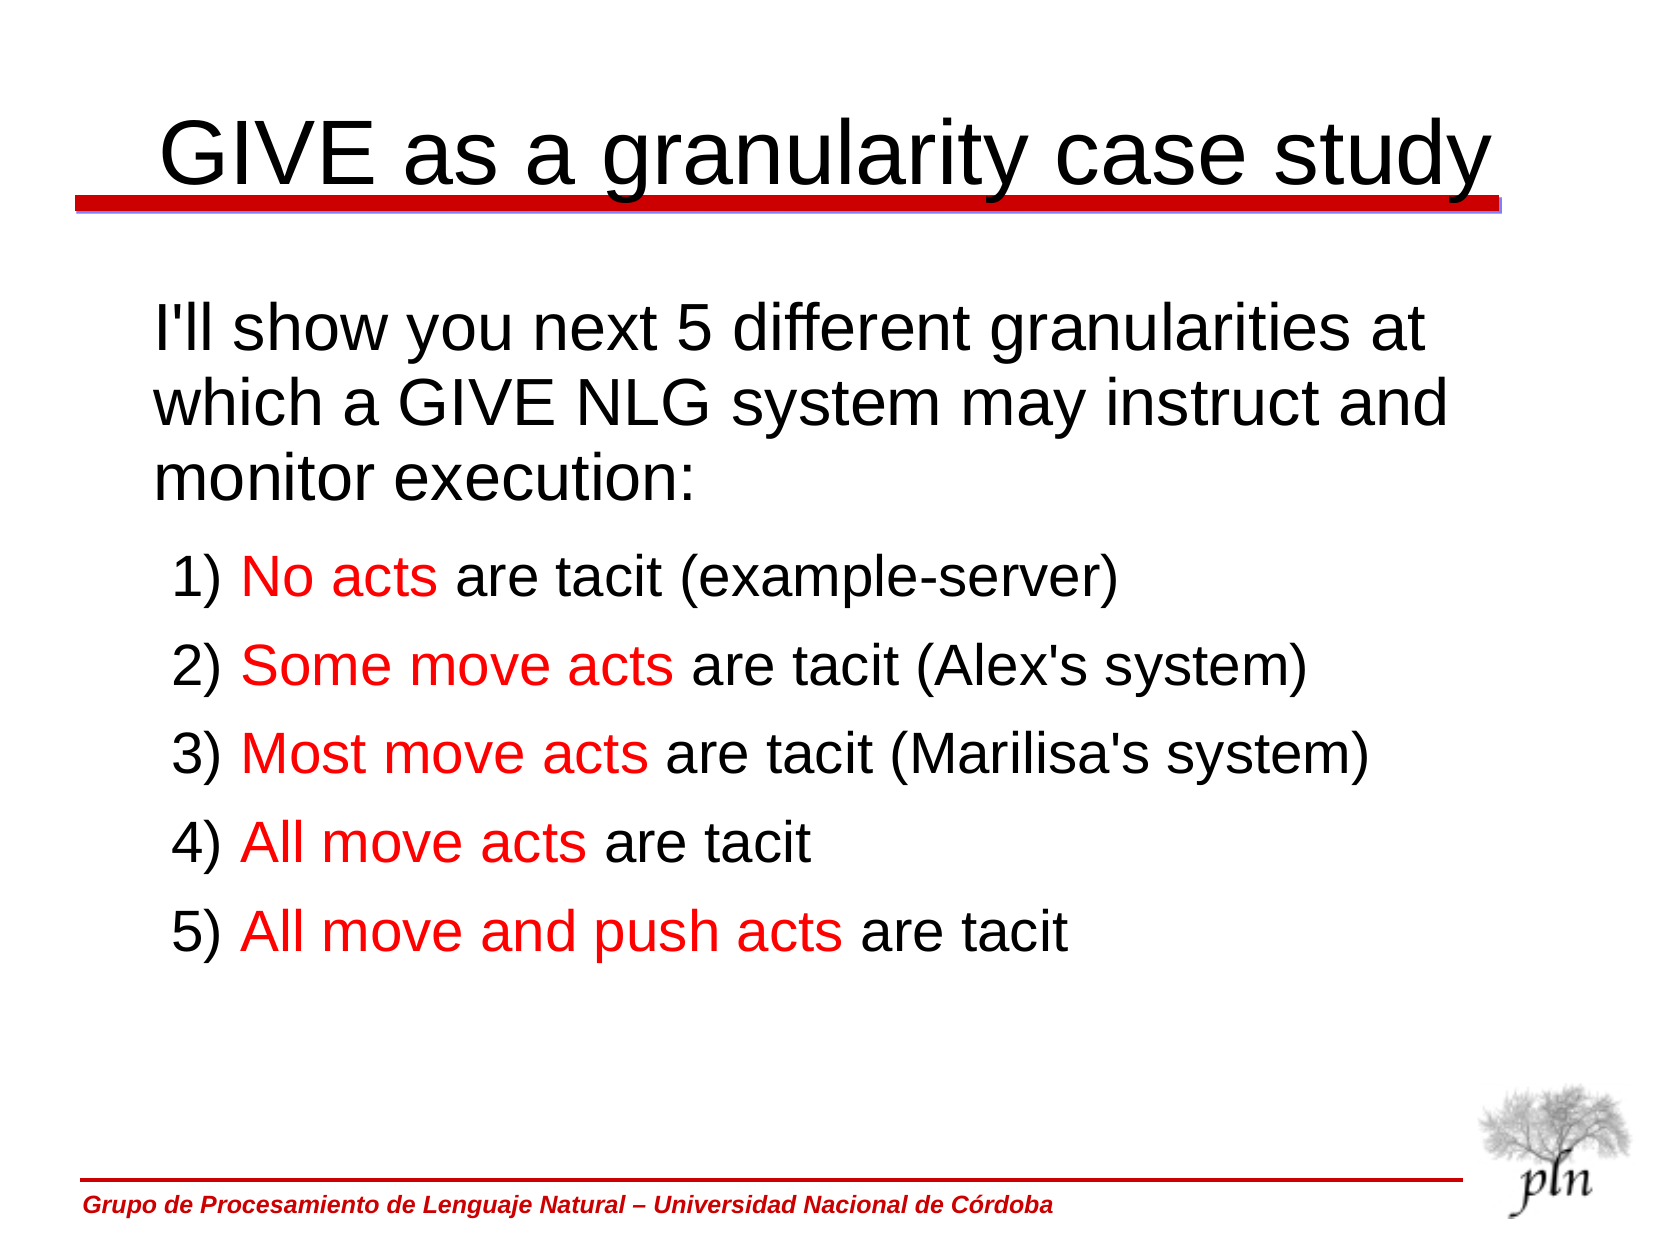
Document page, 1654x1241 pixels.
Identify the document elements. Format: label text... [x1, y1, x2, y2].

list I'll show you next 5 different granularities at which a GIVE NLG system may instruct and monitor execution: No acts are tacit (example-server) Some move acts are tacit (Alex's system) Most move acts are tacit (Marilisa's system) All move acts are tacit All move and push acts are tacit [82, 290, 1571, 1109]
title GIVE as a granularity case study [82, 49, 1571, 257]
picture [1477, 1083, 1635, 1219]
